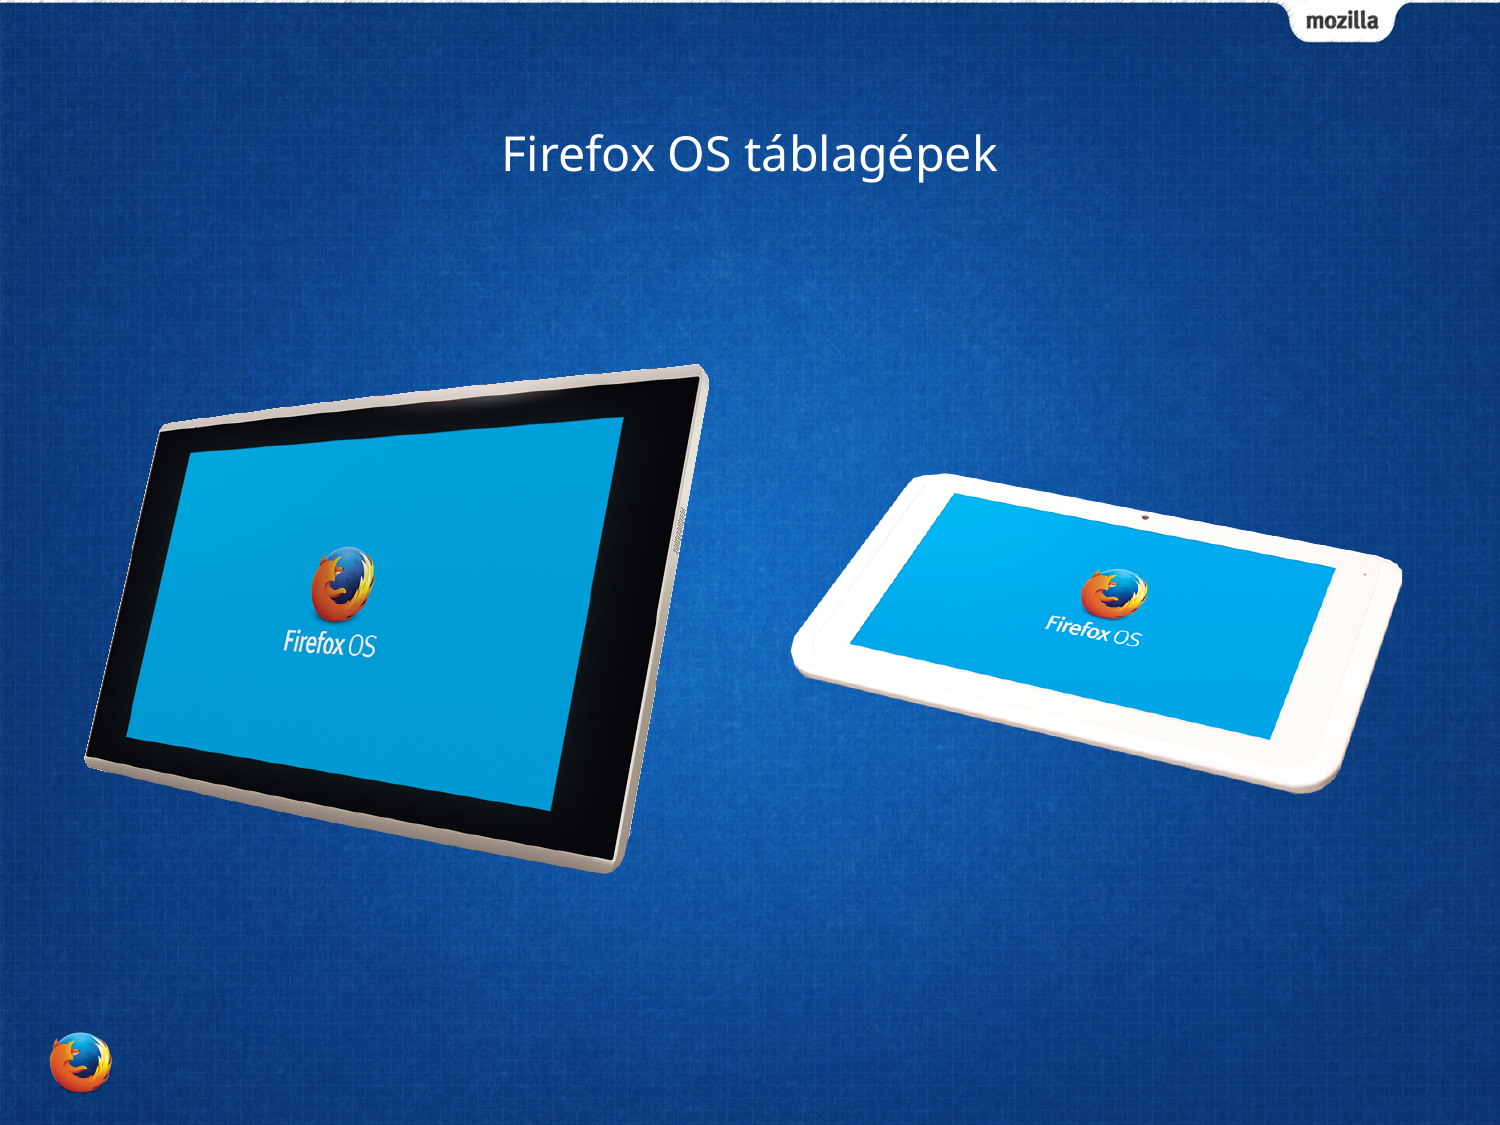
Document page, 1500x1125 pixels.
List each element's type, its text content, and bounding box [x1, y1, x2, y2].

title Firefox OS táblagépek [75, 45, 1425, 233]
picture [0, 0, 1500, 1125]
